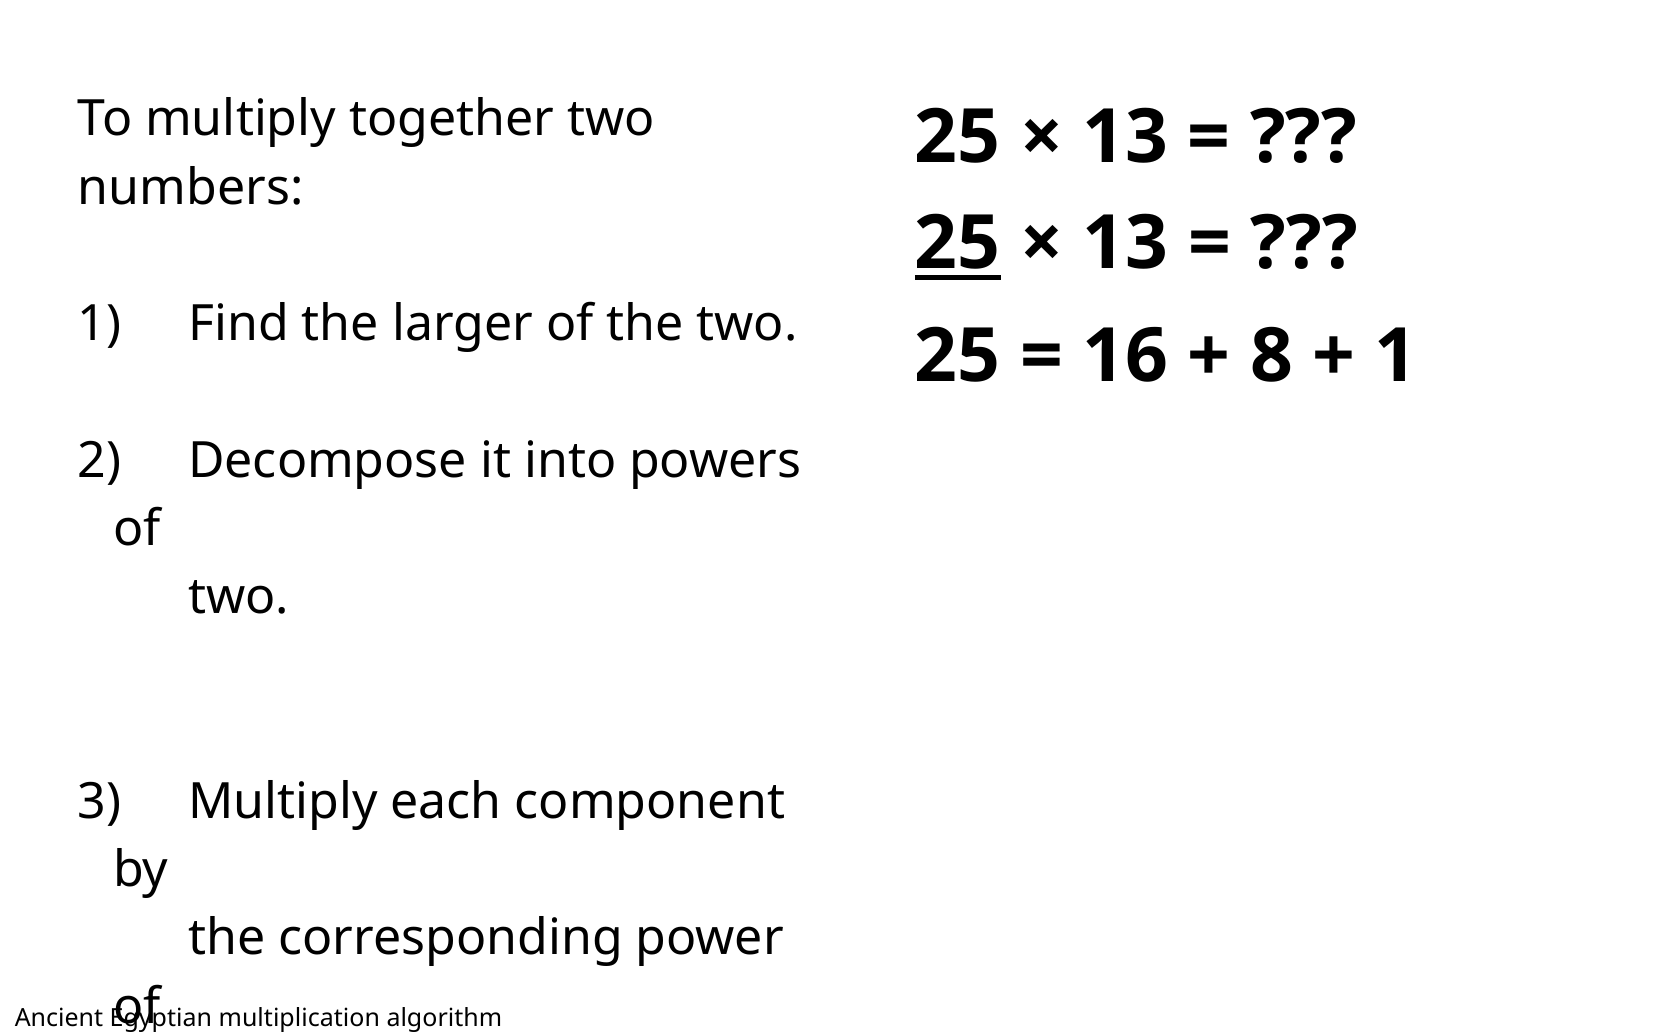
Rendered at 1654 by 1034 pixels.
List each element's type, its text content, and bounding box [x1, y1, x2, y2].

text_box 25 × 13 = ??? [900, 181, 1576, 275]
text_box 25 × 13 = ??? [900, 75, 1576, 169]
text_box Ancient Egyptian multiplication algorithm [0, 992, 713, 1034]
text_box To multiply together two numbers: Find the larger of the two. Decompose it into powers of two. Multiply each component by the corresponding power of two. Add these together to find the multiple. [63, 75, 851, 976]
text_box 25 = 16 + 8 + 1 [900, 293, 1576, 387]
